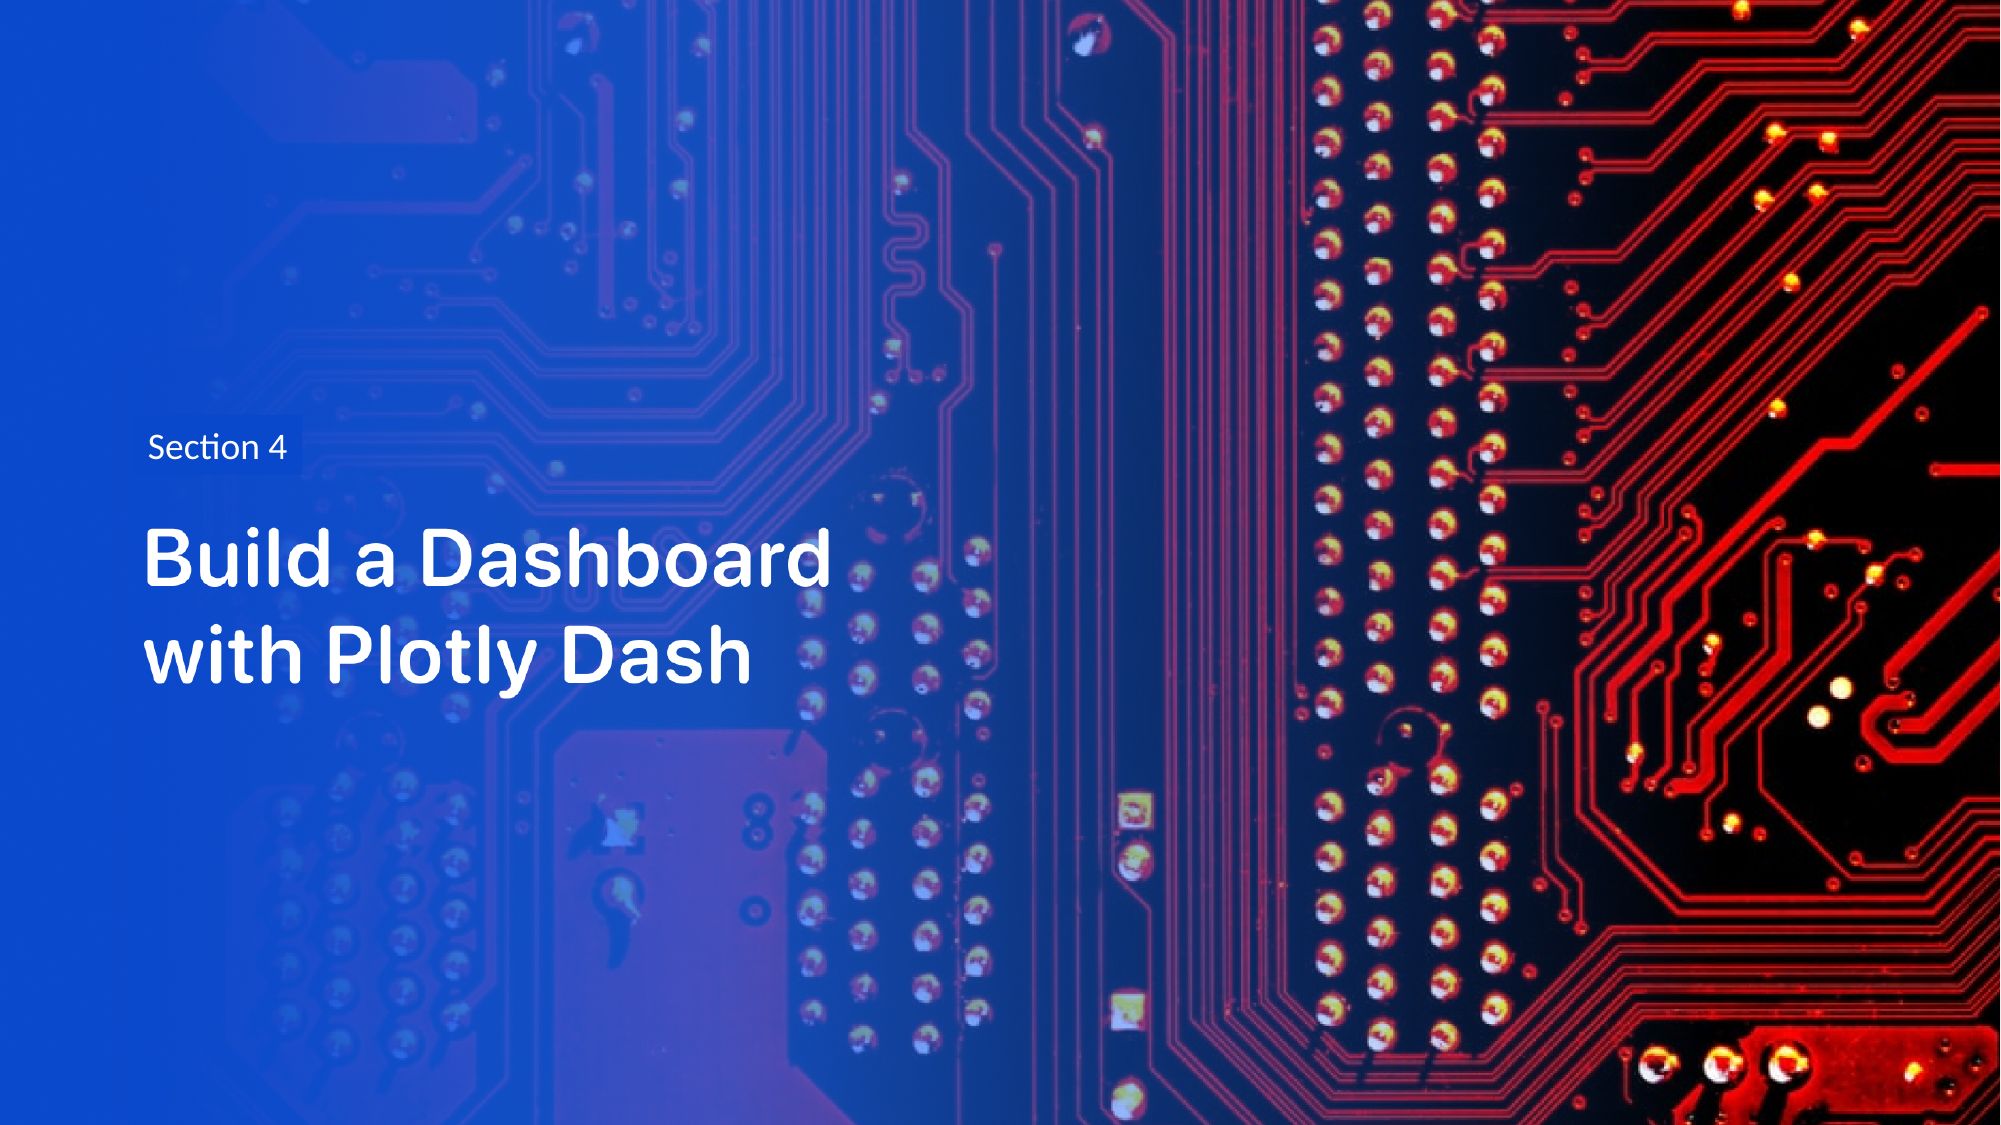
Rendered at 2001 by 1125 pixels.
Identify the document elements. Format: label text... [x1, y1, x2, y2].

text_box Section 4 [133, 414, 303, 475]
picture [0, 0, 2001, 1125]
